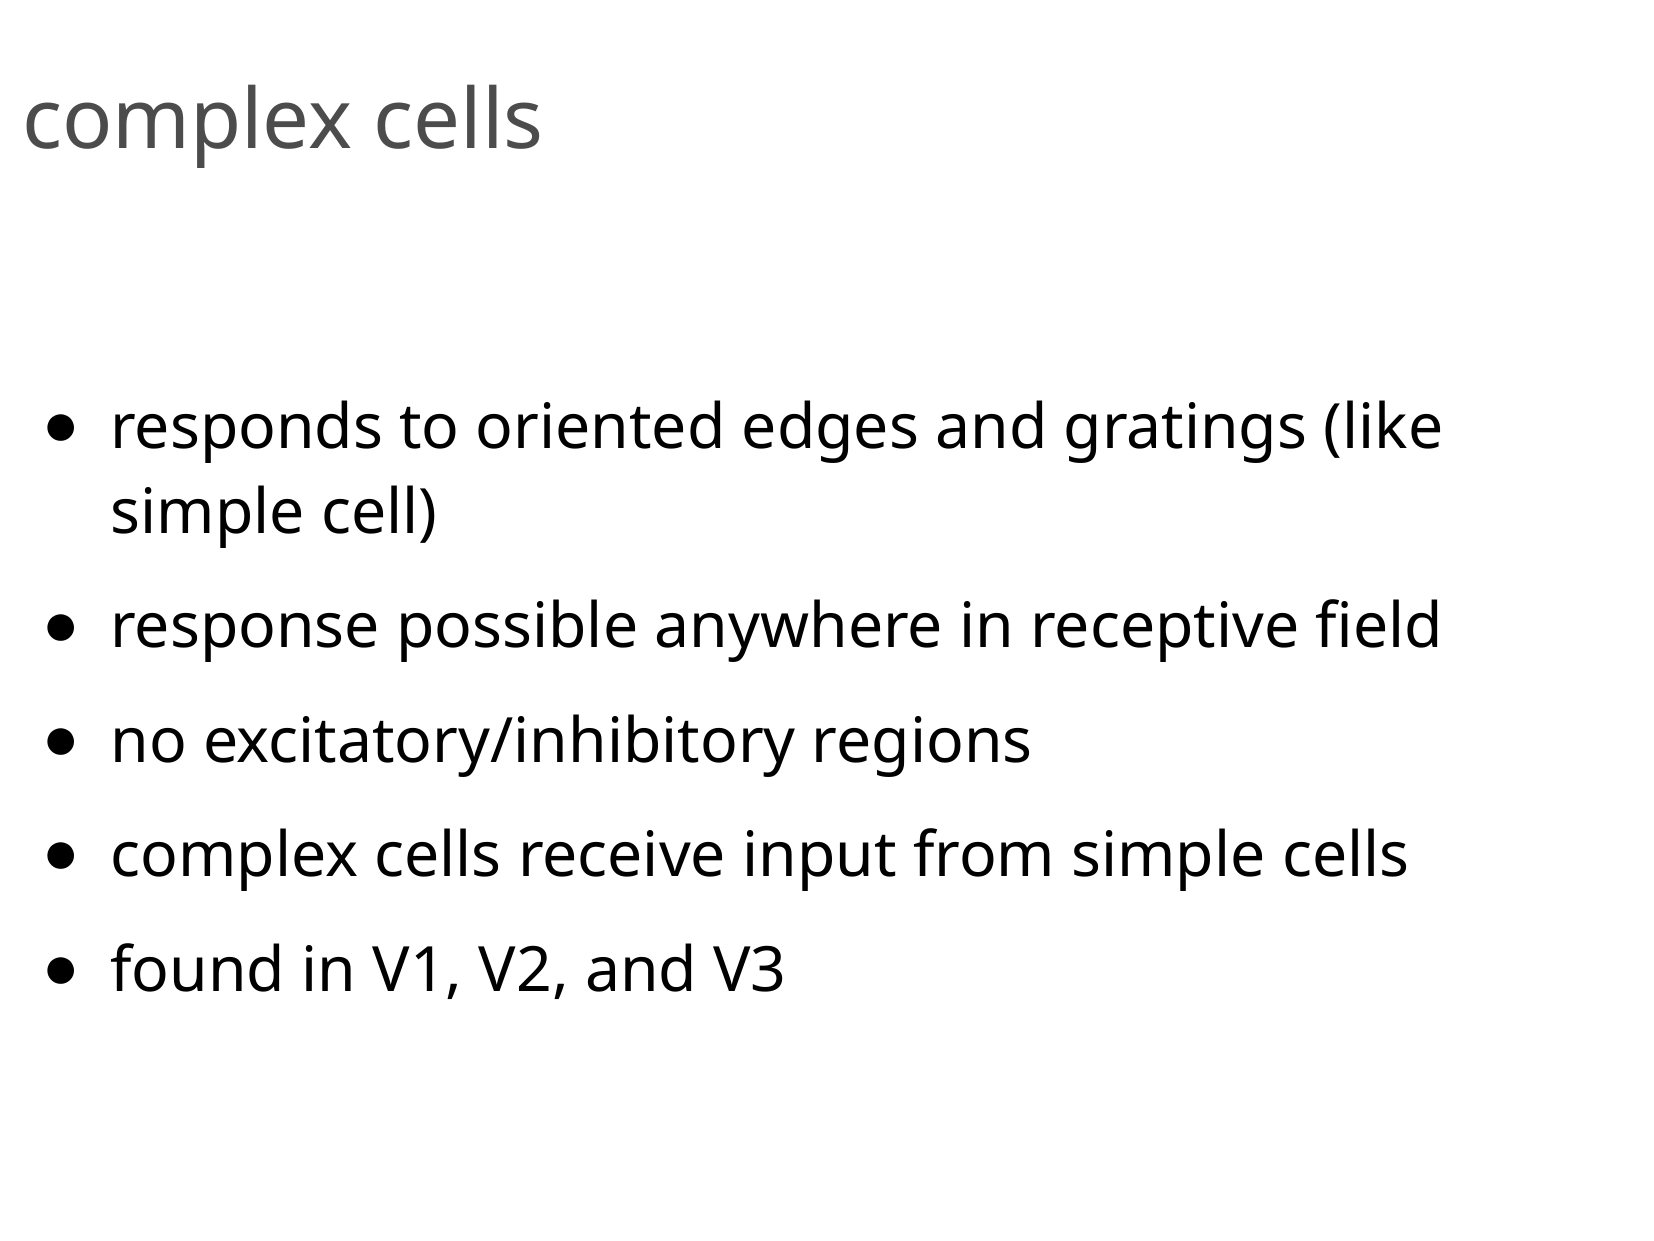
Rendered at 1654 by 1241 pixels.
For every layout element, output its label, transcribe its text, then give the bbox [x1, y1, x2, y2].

list responds to oriented edges and gratings (like simple cell) response possible anywhere in receptive field no excitatory/inhibitory regions complex cells receive input from simple cells found in V1, V2, and V3 [25, 226, 1654, 1166]
title complex cells [22, 19, 1654, 213]
